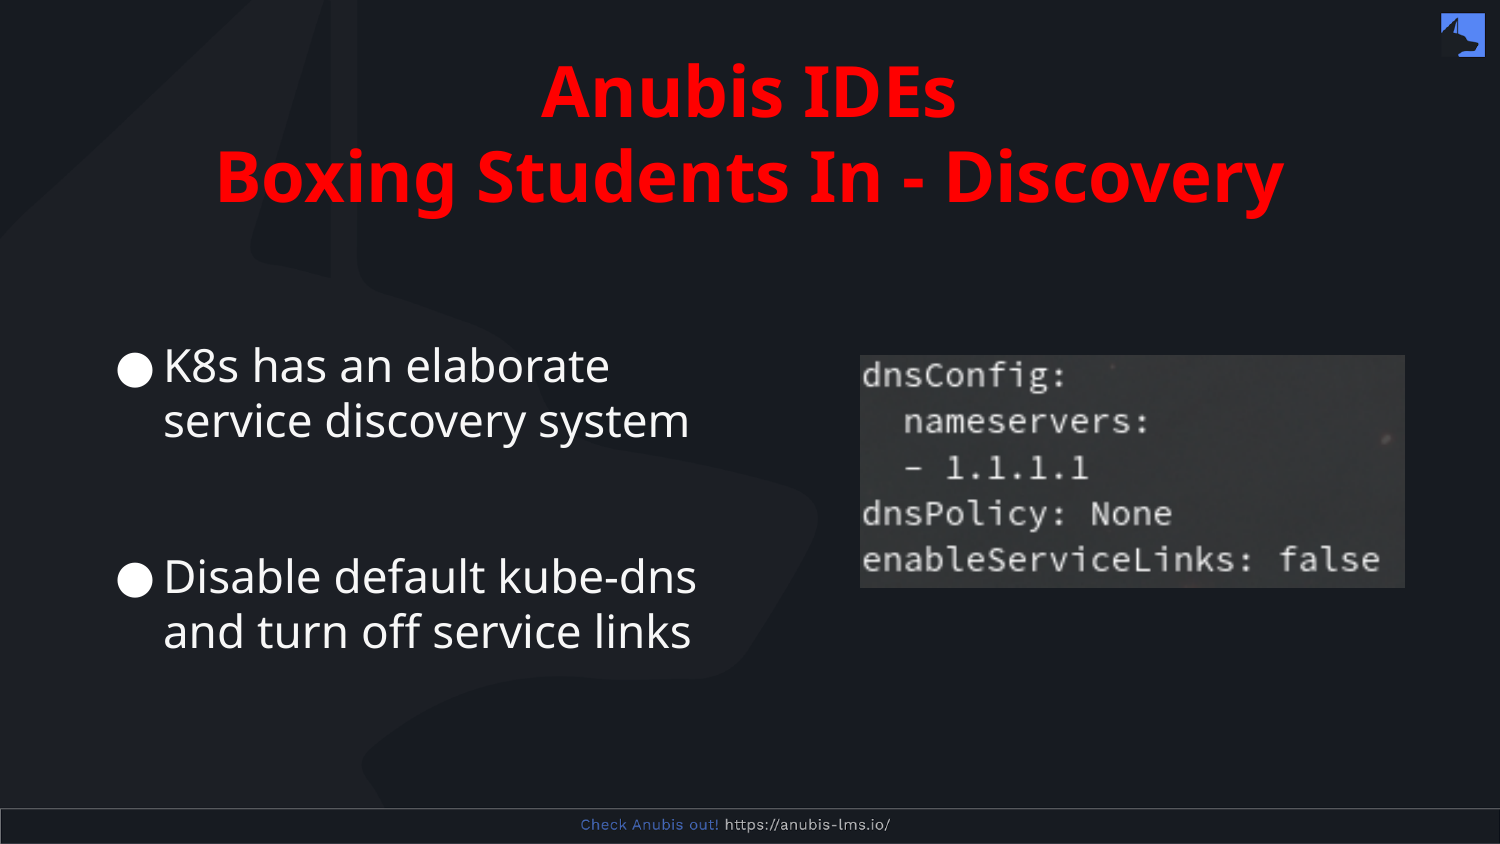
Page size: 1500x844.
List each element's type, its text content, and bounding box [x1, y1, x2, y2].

title Anubis IDEs Boxing Students In - Discovery [109, 38, 1391, 226]
picture [0, 0, 1500, 844]
list K8s has an elaborate service discovery system Disable default kube-dns and turn off service links [109, 225, 754, 769]
